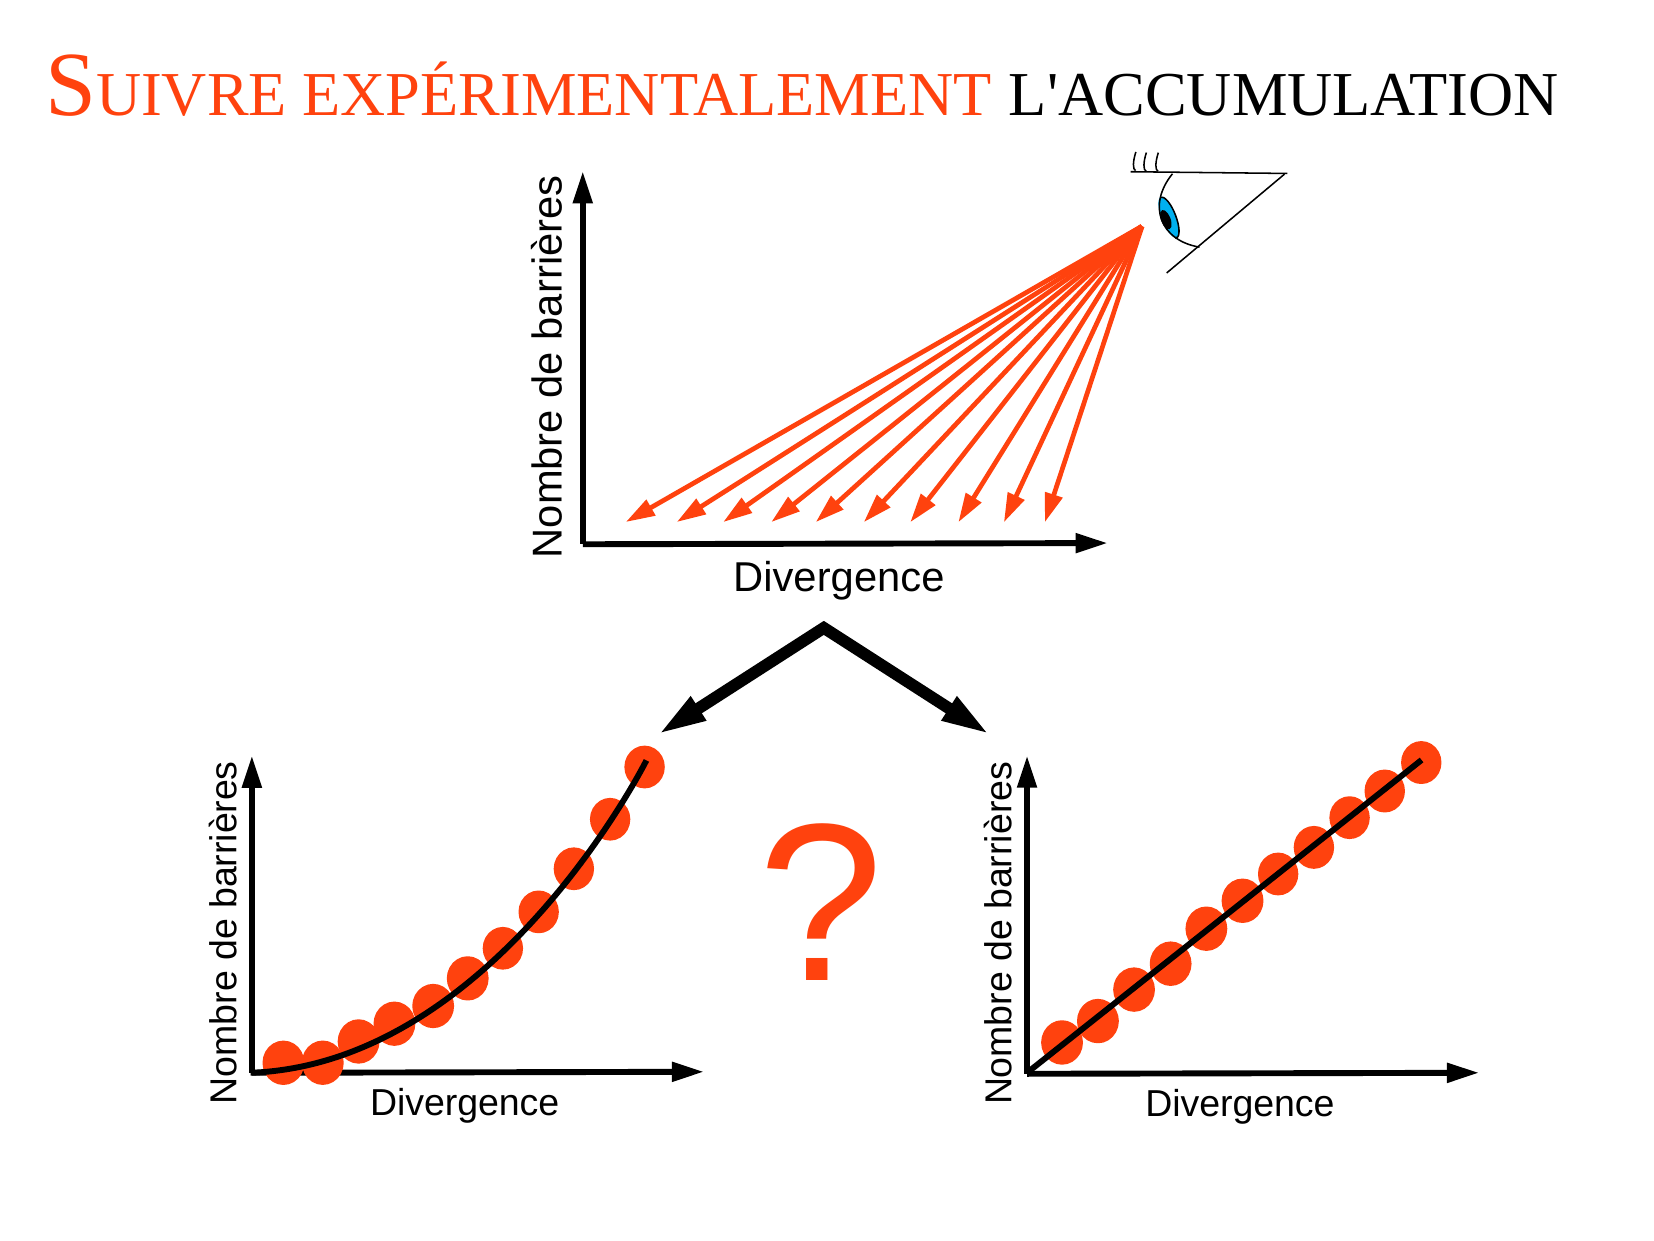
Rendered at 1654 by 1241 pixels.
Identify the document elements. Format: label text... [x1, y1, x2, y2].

text_box [1224, 881, 1256, 910]
text_box SUIVRE EXPÉRIMENTALEMENT L'ACCUMULATION [30, 26, 1575, 144]
text_box Divergence [1130, 1075, 1350, 1133]
text_box [304, 1043, 339, 1062]
text_box [1188, 909, 1220, 939]
text_box [1044, 1023, 1076, 1053]
text_box Nombre de barrières [516, 160, 578, 574]
text_box [568, 859, 592, 888]
text_box [1152, 944, 1180, 968]
text_box [1116, 970, 1145, 996]
text_box [1121, 980, 1152, 1009]
text_box [627, 748, 662, 786]
text_box [604, 807, 628, 838]
text_box [1296, 828, 1324, 854]
text_box [415, 986, 447, 1015]
text_box Nombre de barrières [970, 747, 1027, 1120]
text_box [265, 1043, 302, 1068]
text_box [1084, 1010, 1116, 1041]
text_box [449, 959, 482, 990]
text_box [422, 1001, 452, 1026]
text_box [1160, 199, 1178, 236]
text_box [1051, 1036, 1081, 1062]
text_box Nombre de barrières [194, 746, 252, 1119]
text_box [1231, 893, 1261, 921]
text_box [1260, 855, 1290, 881]
text_box [1267, 866, 1296, 893]
text_box [1079, 1001, 1107, 1026]
text_box [269, 1071, 300, 1083]
text_box [495, 941, 521, 967]
text_box [1367, 772, 1395, 797]
text_box [348, 1045, 377, 1061]
text_box [376, 1004, 412, 1035]
text_box [531, 903, 556, 931]
text_box Divergence [718, 546, 960, 608]
text_box [1337, 809, 1367, 837]
text_box [1372, 782, 1403, 810]
text_box [1404, 744, 1439, 782]
text_box [1301, 838, 1332, 866]
text_box [485, 929, 515, 959]
text_box [556, 850, 583, 882]
text_box [592, 800, 618, 833]
text_box [386, 1026, 413, 1043]
text_box [458, 973, 486, 998]
text_box [305, 1060, 341, 1082]
text_box ? [744, 769, 910, 1036]
text_box Divergence [355, 1074, 575, 1132]
text_box [1156, 952, 1189, 983]
text_box [340, 1022, 377, 1051]
text_box [1332, 799, 1361, 825]
text_box [521, 893, 549, 924]
text_box [1195, 922, 1225, 948]
